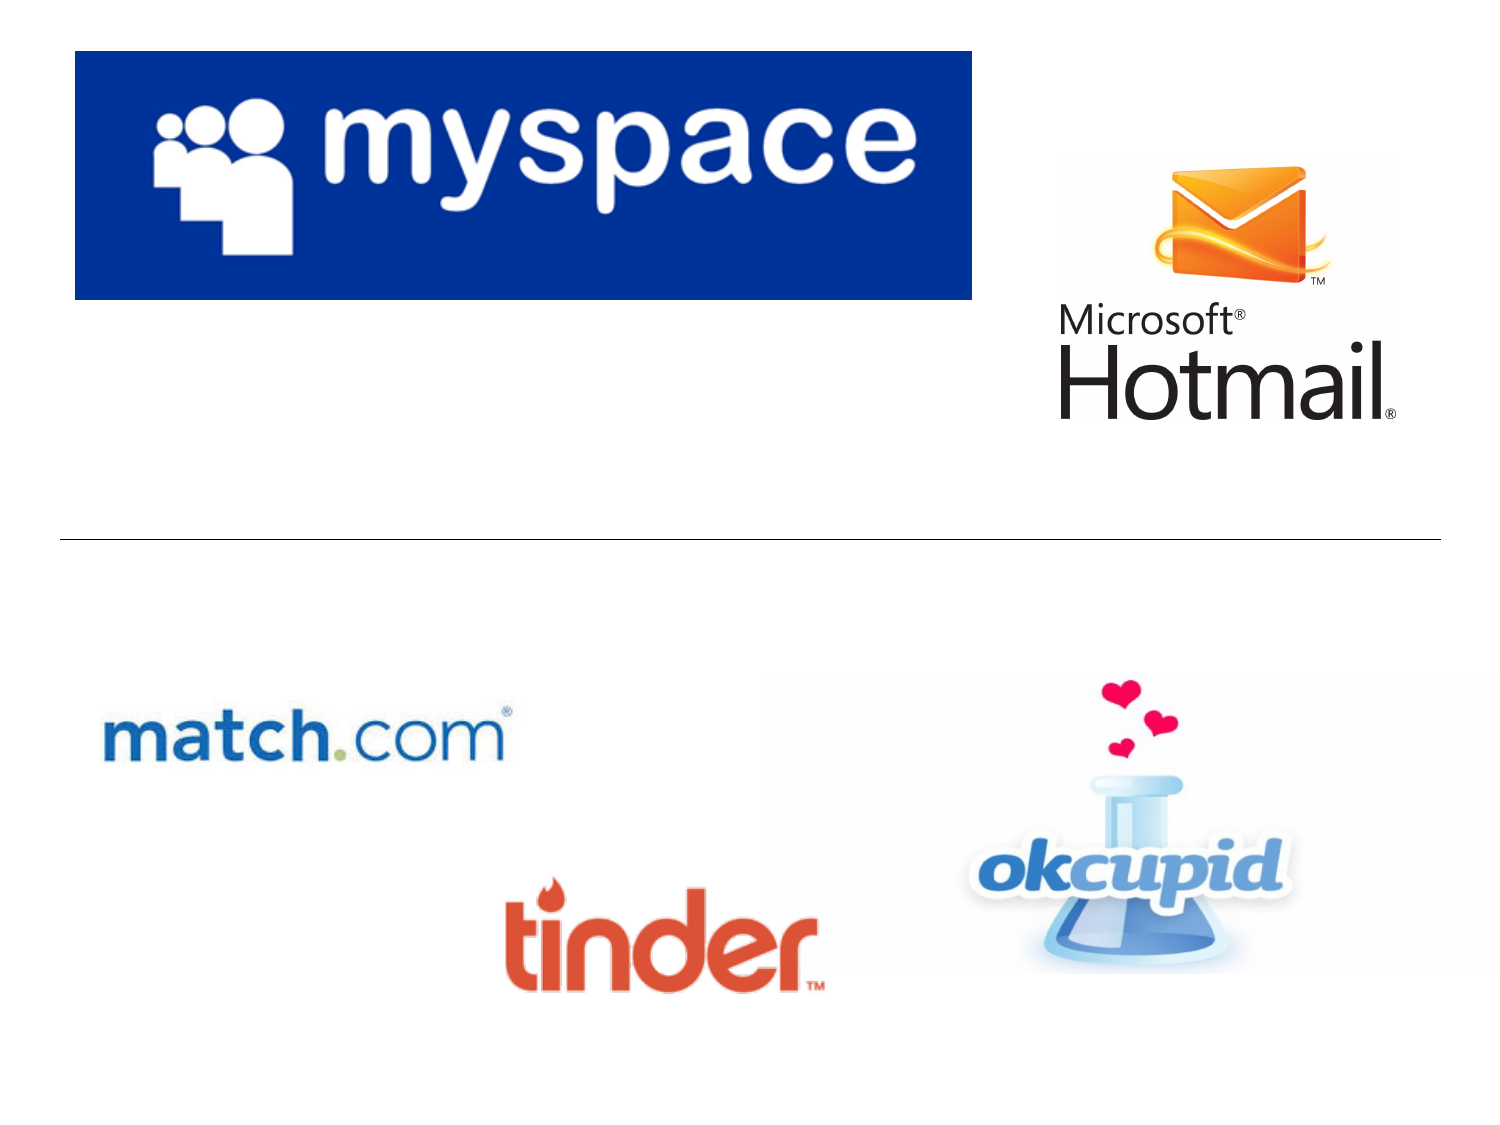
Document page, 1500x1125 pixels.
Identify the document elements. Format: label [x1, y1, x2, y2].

picture [75, 51, 972, 300]
picture [1061, 157, 1396, 421]
picture [75, 612, 1500, 1006]
